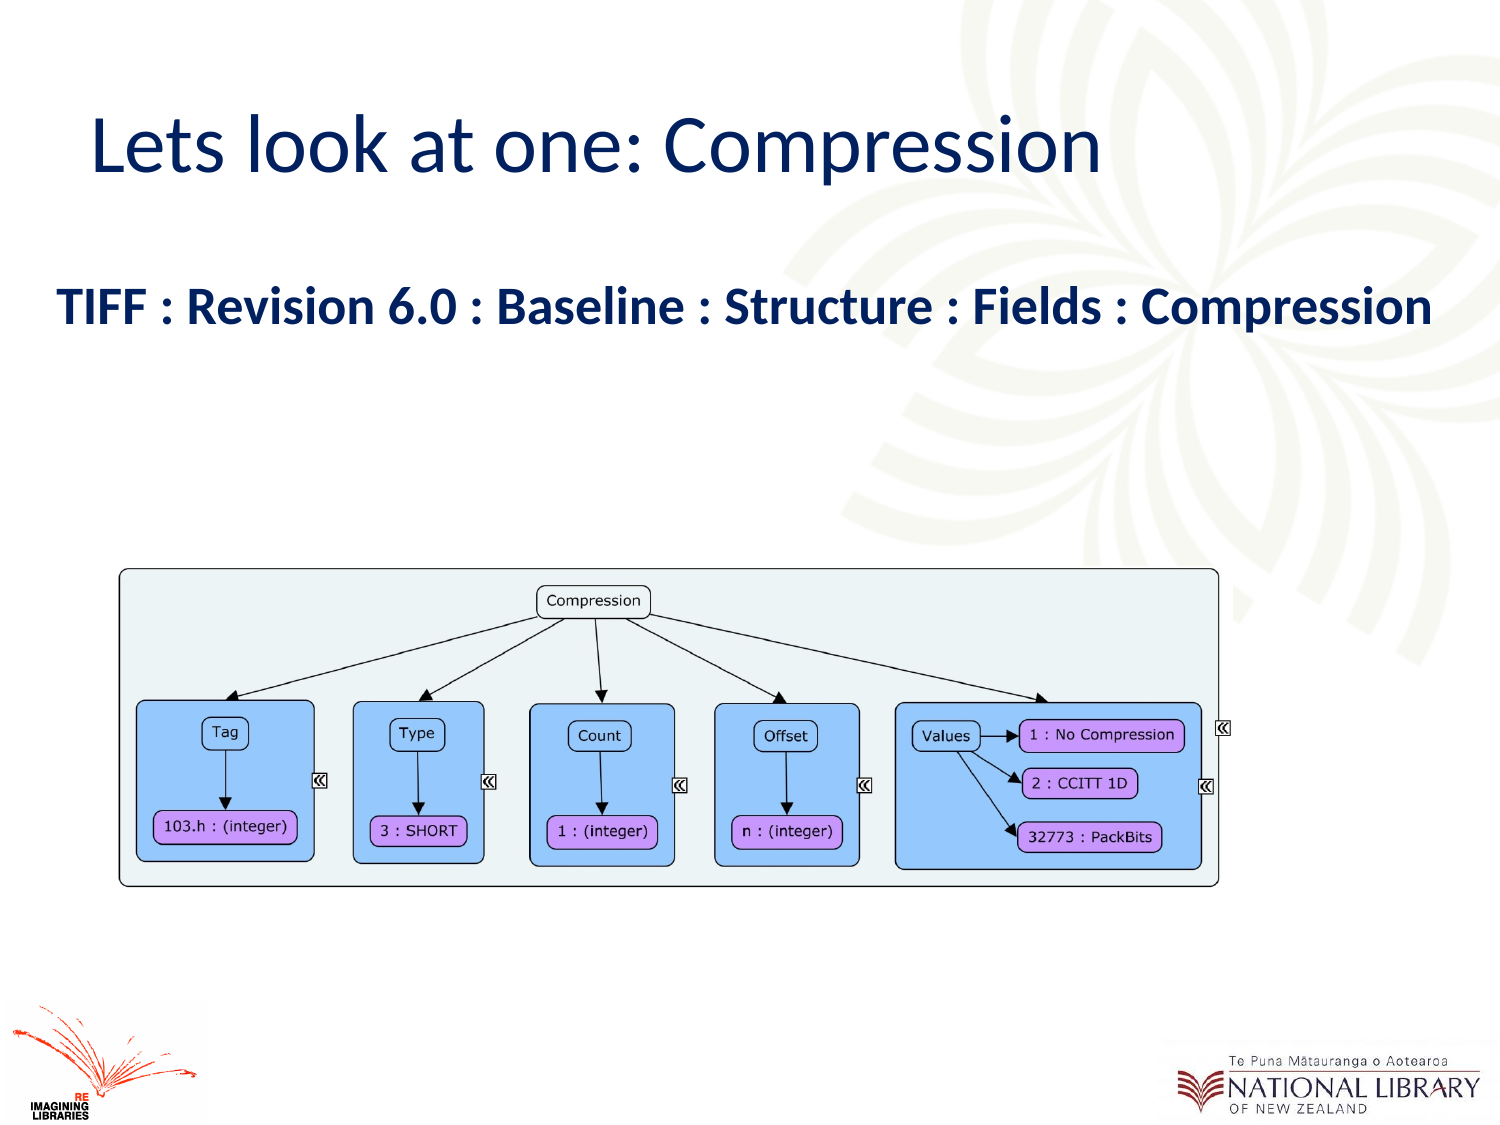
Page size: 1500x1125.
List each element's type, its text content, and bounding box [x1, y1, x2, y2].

list TIFF : Revision 6.0 : Baseline : Structure : Fields : Compression [41, 262, 1500, 362]
title Lets look at one: Compression [75, 45, 1425, 233]
picture [0, 0, 1500, 1125]
